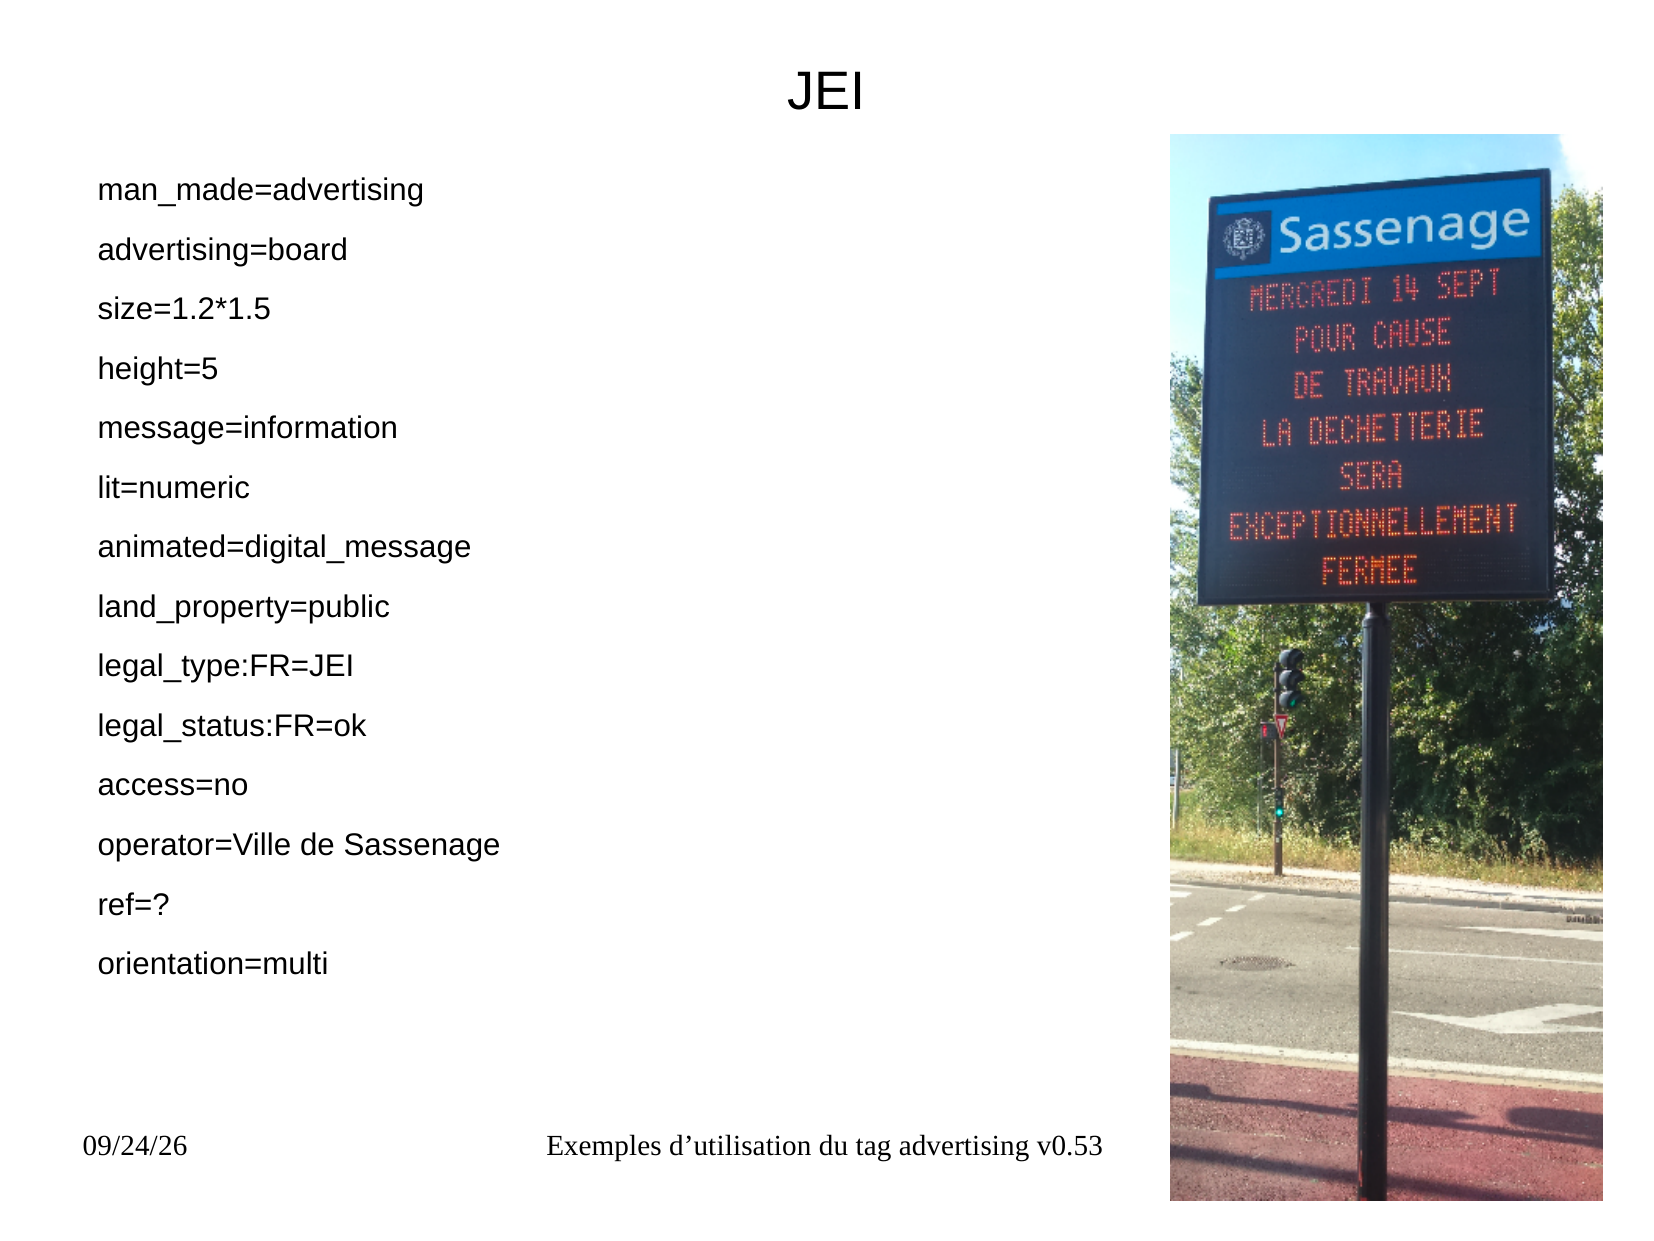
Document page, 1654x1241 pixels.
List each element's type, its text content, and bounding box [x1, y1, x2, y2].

title JEI [82, 30, 1571, 152]
picture [1170, 134, 1603, 1201]
text_box man_made=advertising advertising=board size=1.2*1.5 height=5 message=information lit=numeric animated=digital_message land_property=public legal_type:FR=JEI legal_status:FR=ok access=no operator=Ville de Sassenage ref=? orientation=multi [82, 165, 781, 989]
